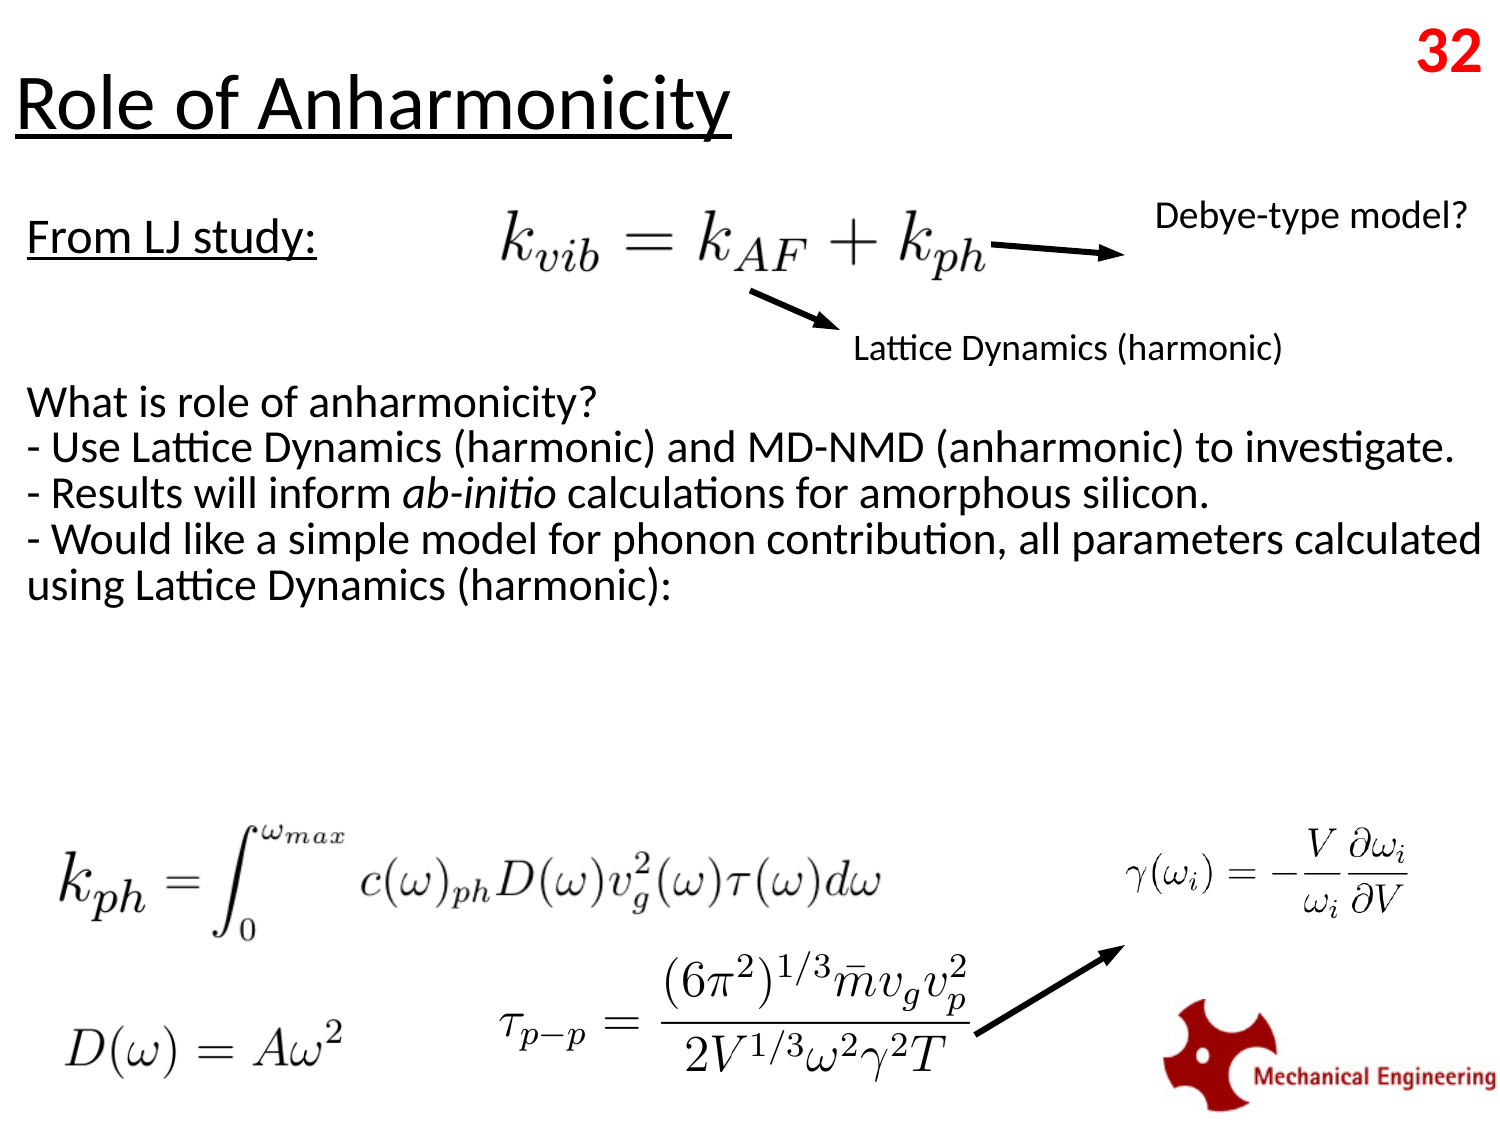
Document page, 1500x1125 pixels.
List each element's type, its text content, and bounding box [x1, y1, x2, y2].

picture [45, 1005, 346, 1091]
text_box From LJ study: [11, 208, 483, 296]
text_box What is role of anharmonicity? - Use Lattice Dynamics (harmonic) and MD-NMD (anharmonic) to investigate. - Results will inform ab-initio calculations for amorphous silicon. - Would like a simple model for phonon contribution, all parameters calculated using Lattice Dynamics (harmonic): [11, 375, 1500, 764]
text_box 32 [1400, 0, 1499, 93]
text_box Lattice Dynamics (harmonic) [838, 325, 1459, 399]
title Role of Anharmonicity [0, 3, 1381, 192]
picture [1110, 809, 1411, 934]
picture [45, 812, 976, 1096]
text_box From LJ study: [991, 208, 1140, 296]
text_box Debye-type model? [1140, 191, 1500, 299]
picture [483, 191, 991, 302]
picture [1162, 999, 1497, 1113]
